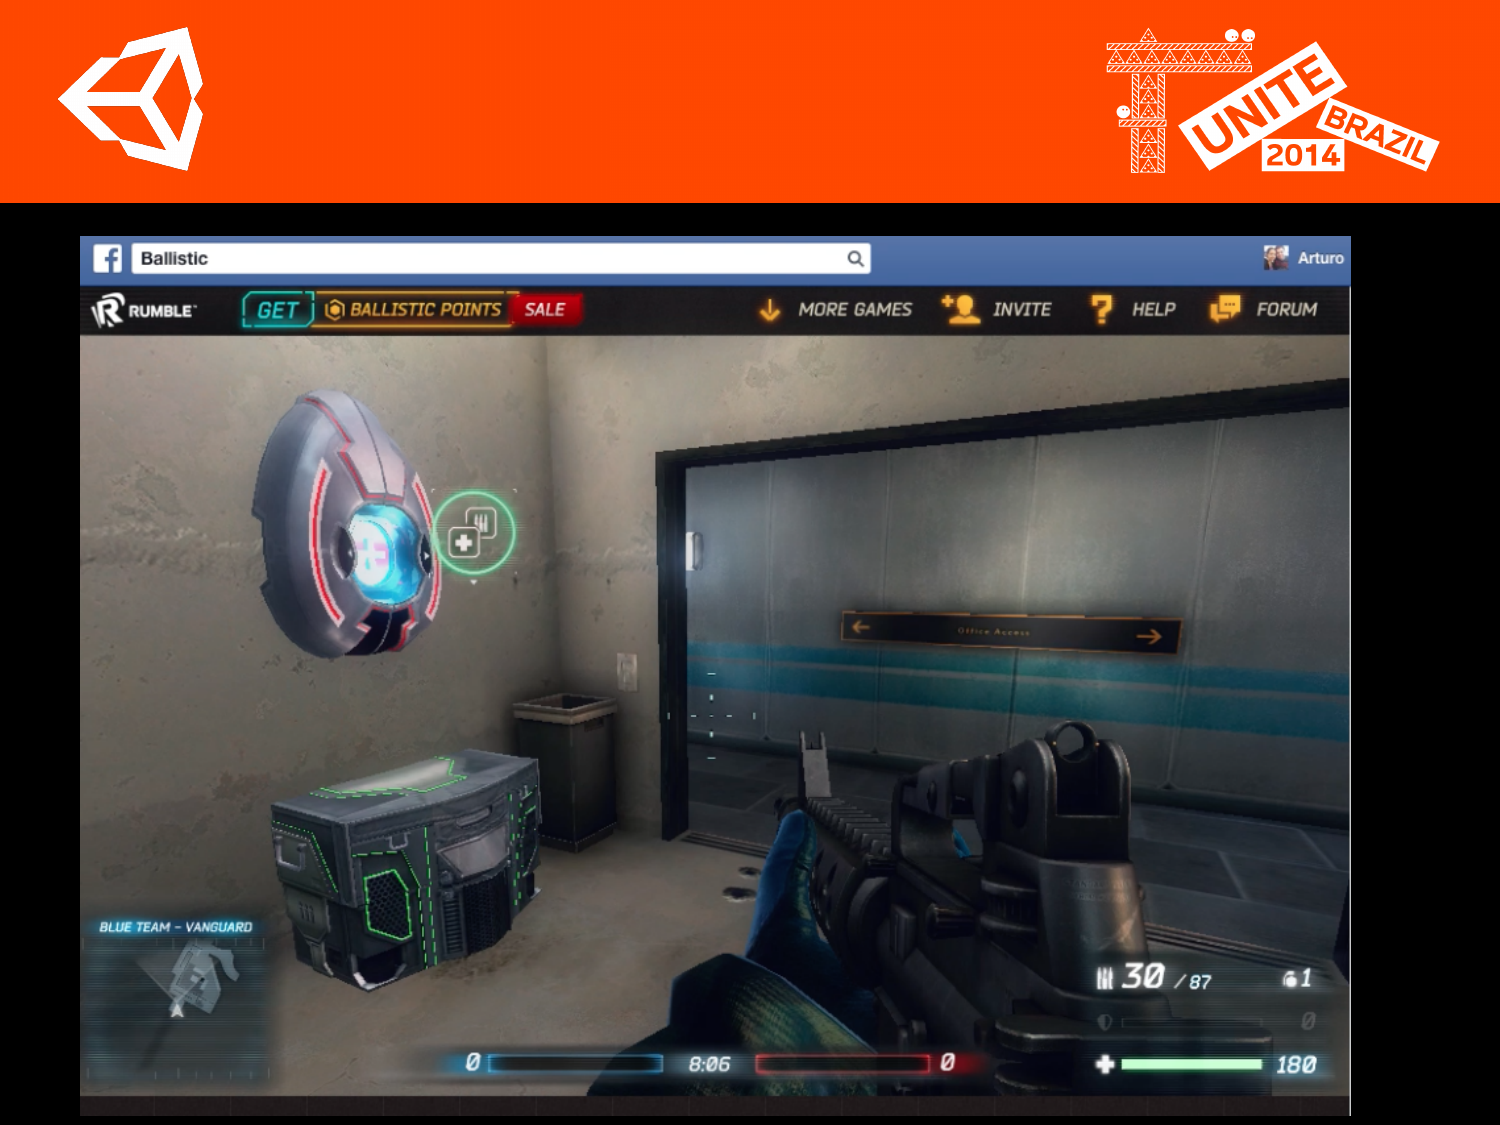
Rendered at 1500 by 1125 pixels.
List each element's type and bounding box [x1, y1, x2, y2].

picture [56, 26, 203, 171]
picture [80, 236, 1351, 1116]
